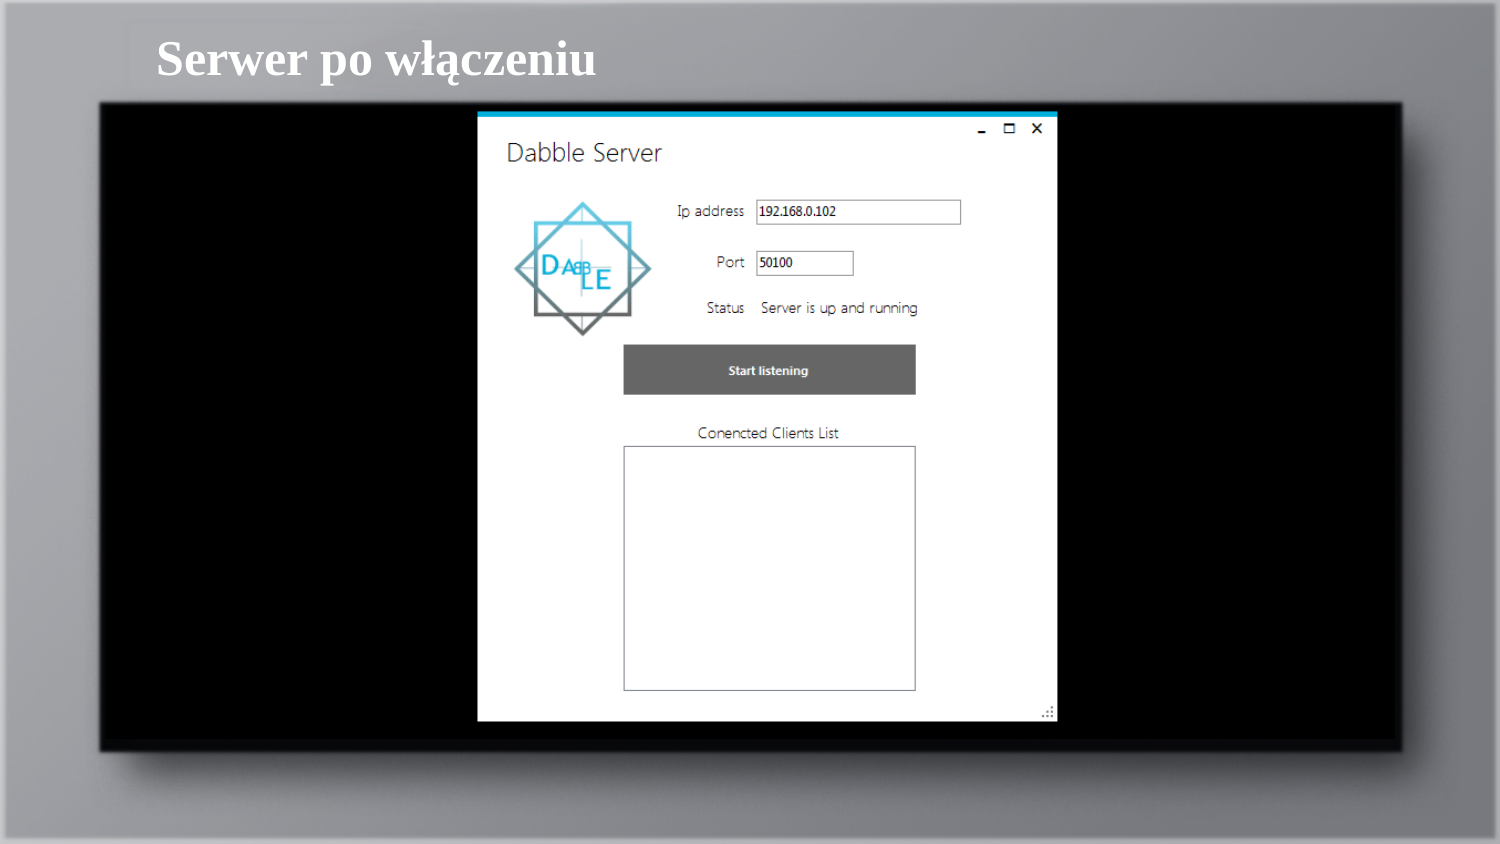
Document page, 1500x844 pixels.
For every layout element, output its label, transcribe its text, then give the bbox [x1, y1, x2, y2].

picture [0, 0, 1500, 844]
text_box Serwer po włączeniu [141, 23, 1016, 152]
